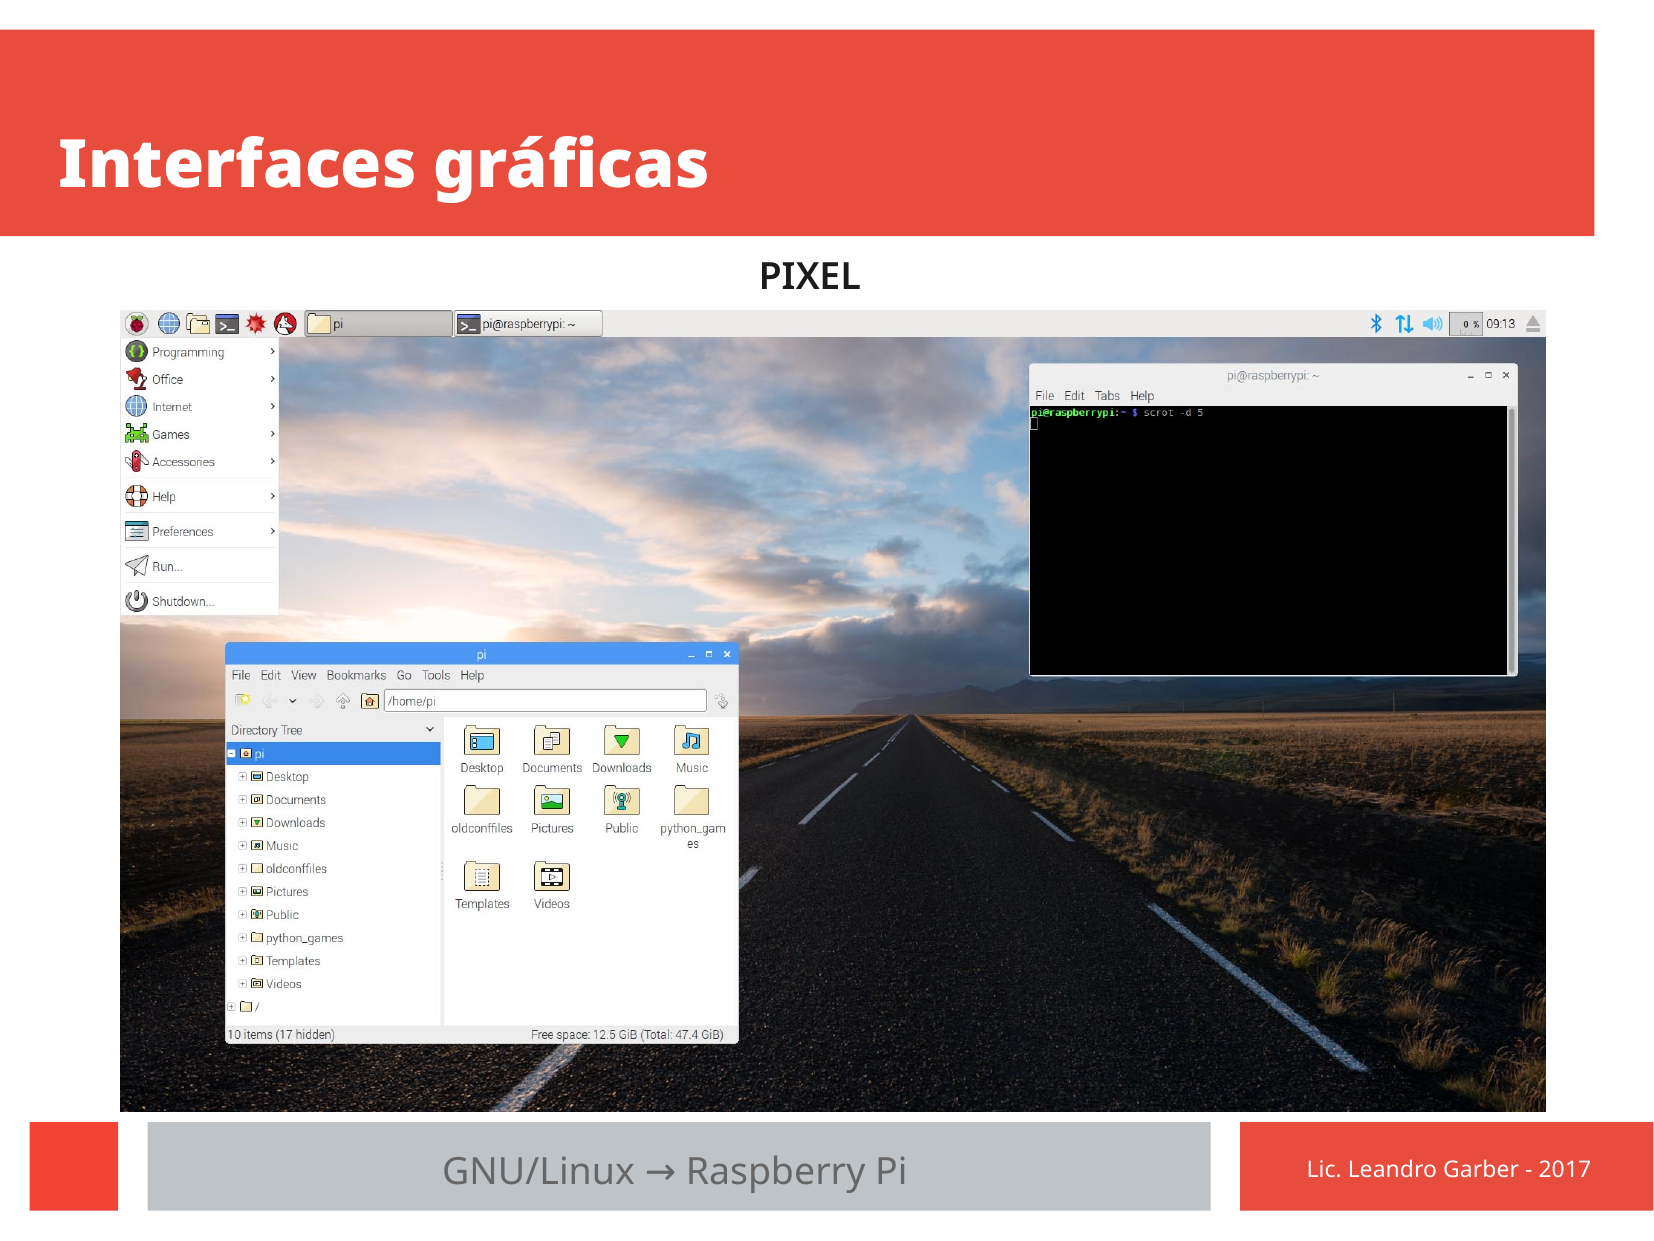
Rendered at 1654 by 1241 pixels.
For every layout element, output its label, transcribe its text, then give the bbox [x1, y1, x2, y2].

title Interfaces gráficas [59, 59, 1595, 207]
picture [120, 310, 1546, 1112]
text_box Lic. Leandro Garber - 2017 [1245, 1145, 1654, 1194]
list PIXEL [0, 249, 1636, 331]
text_box GNU/Linux → Raspberry Pi [150, 1125, 1201, 1215]
